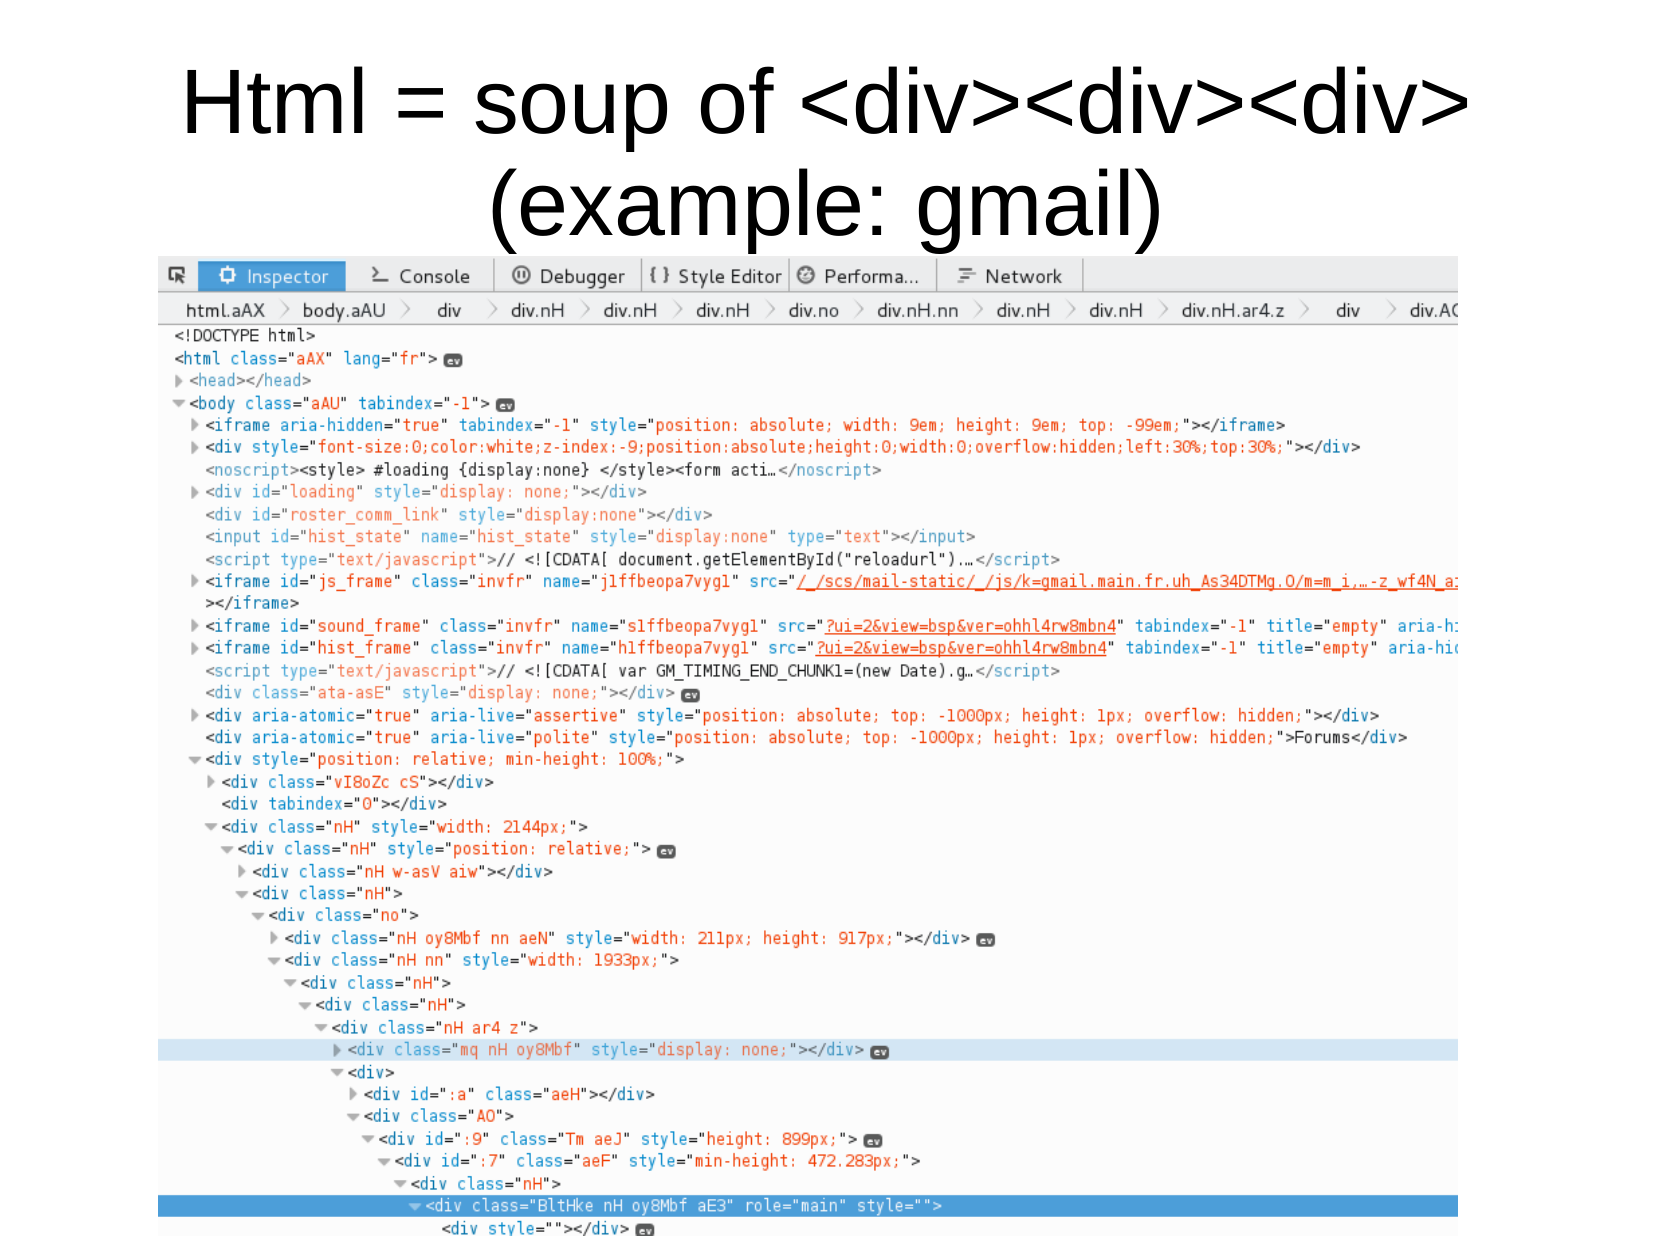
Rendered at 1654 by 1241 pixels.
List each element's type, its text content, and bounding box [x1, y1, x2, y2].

title Html = soup of <div><div><div> (example: gmail) [82, 49, 1571, 257]
picture [158, 256, 1458, 1236]
